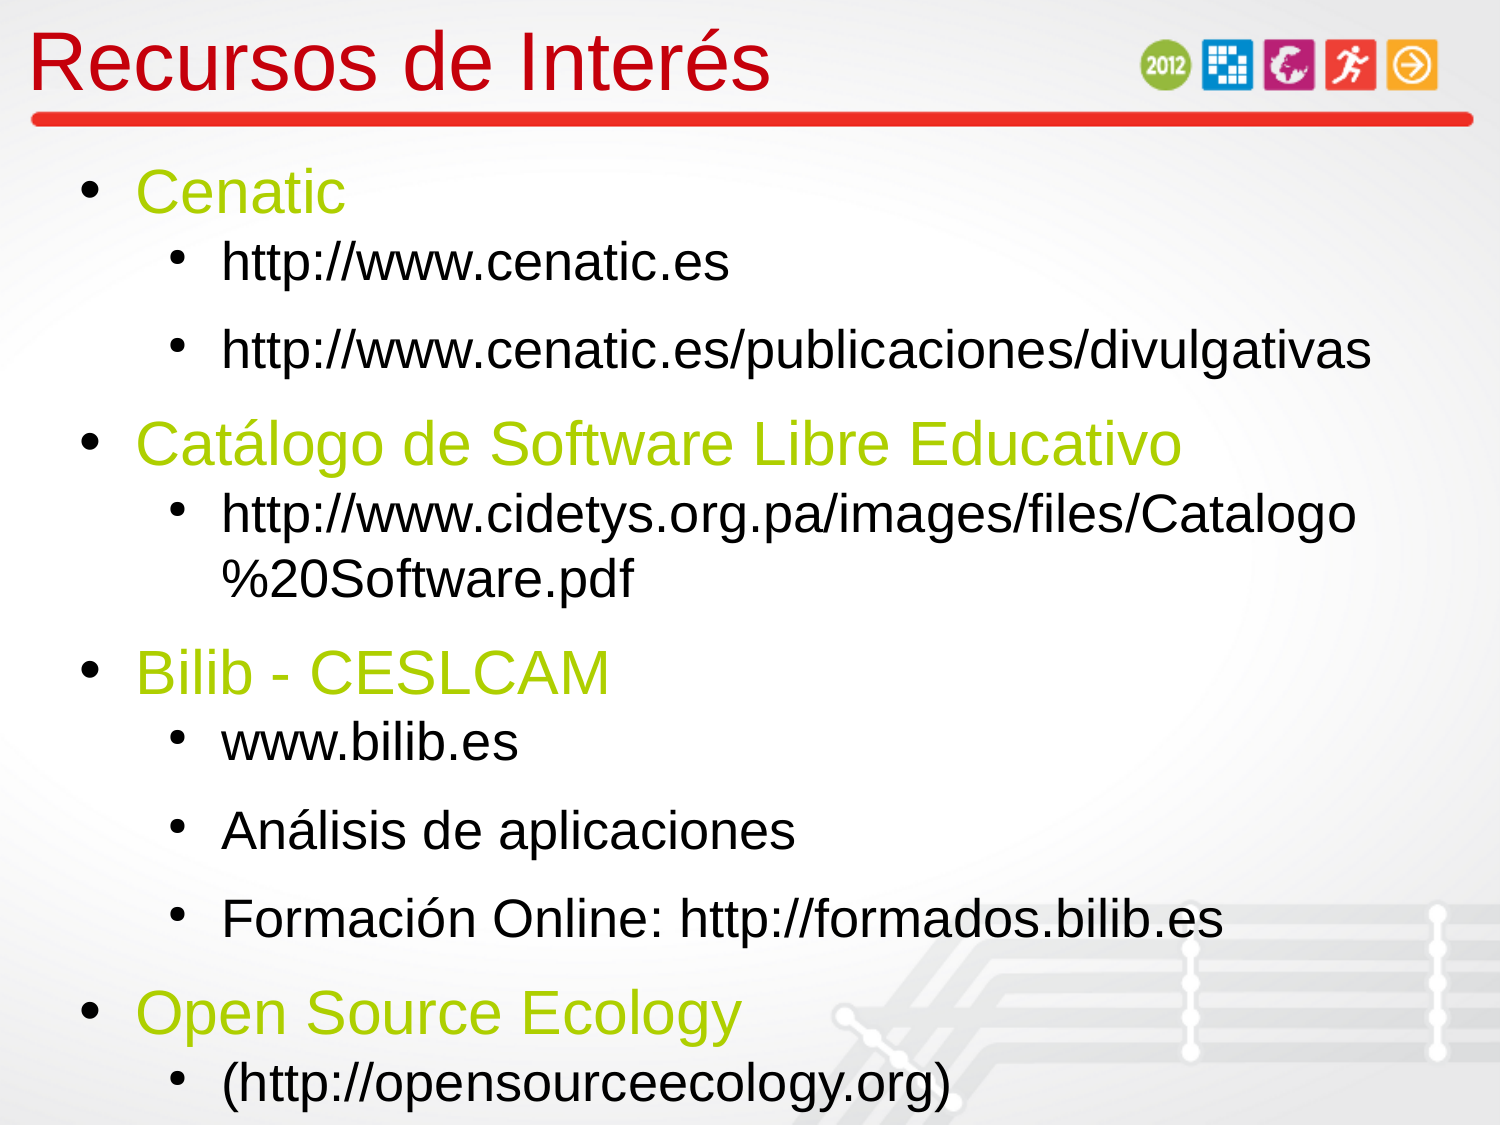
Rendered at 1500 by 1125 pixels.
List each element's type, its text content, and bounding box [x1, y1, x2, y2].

picture [0, 0, 1500, 1125]
title Recursos de Interés [12, 0, 976, 121]
list Cenatic http://www.cenatic.es http://www.cenatic.es/publicaciones/divulgativas Catálogo de Software Libre Educativo http://www.cidetys.org.pa/images/files/Catalogo%20Software.pdf Bilib - CESLCAM www.bilib.es Análisis de aplicaciones Formación Online: http://formados.bilib.es Open Source Ecology (http://opensourceecology.org) [64, 136, 1465, 1125]
